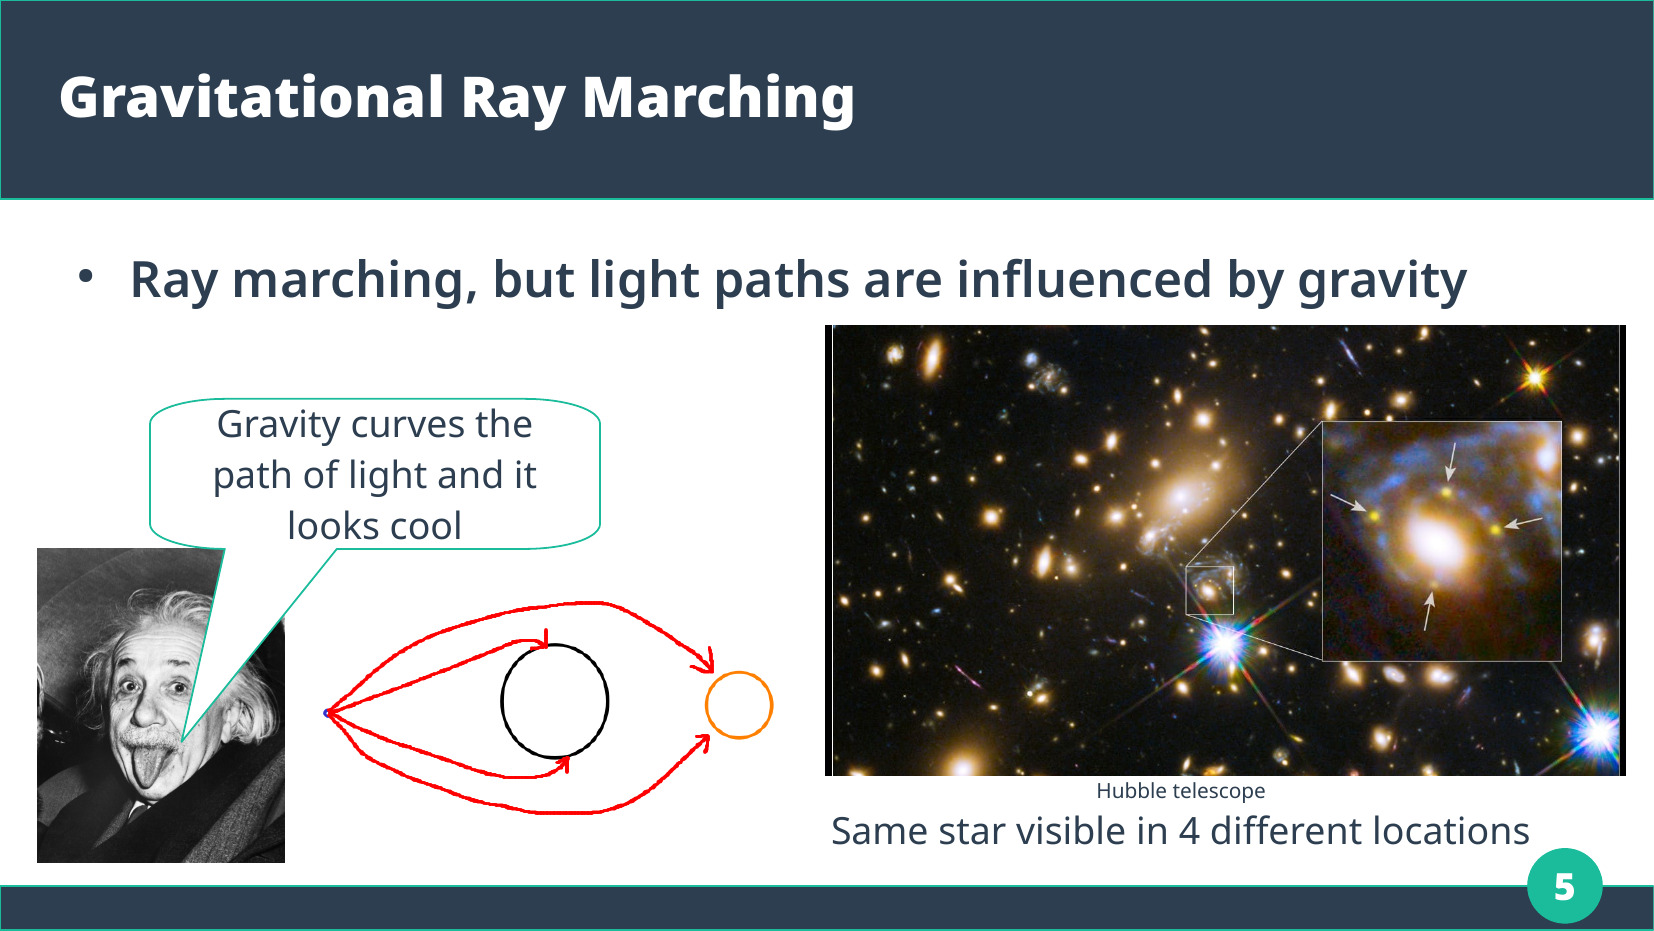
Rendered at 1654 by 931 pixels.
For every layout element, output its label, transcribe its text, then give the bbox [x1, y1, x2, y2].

text_box Gravity curves the path of light and it looks cool [150, 398, 601, 742]
picture [825, 325, 1626, 776]
picture [37, 548, 285, 863]
text_box Hubble telescope Same star visible in 4 different locations [787, 775, 1576, 856]
list Ray marching, but light paths are influenced by gravity [59, 243, 1538, 413]
title Gravitational Ray Marching [59, 37, 1595, 155]
picture [300, 599, 788, 824]
